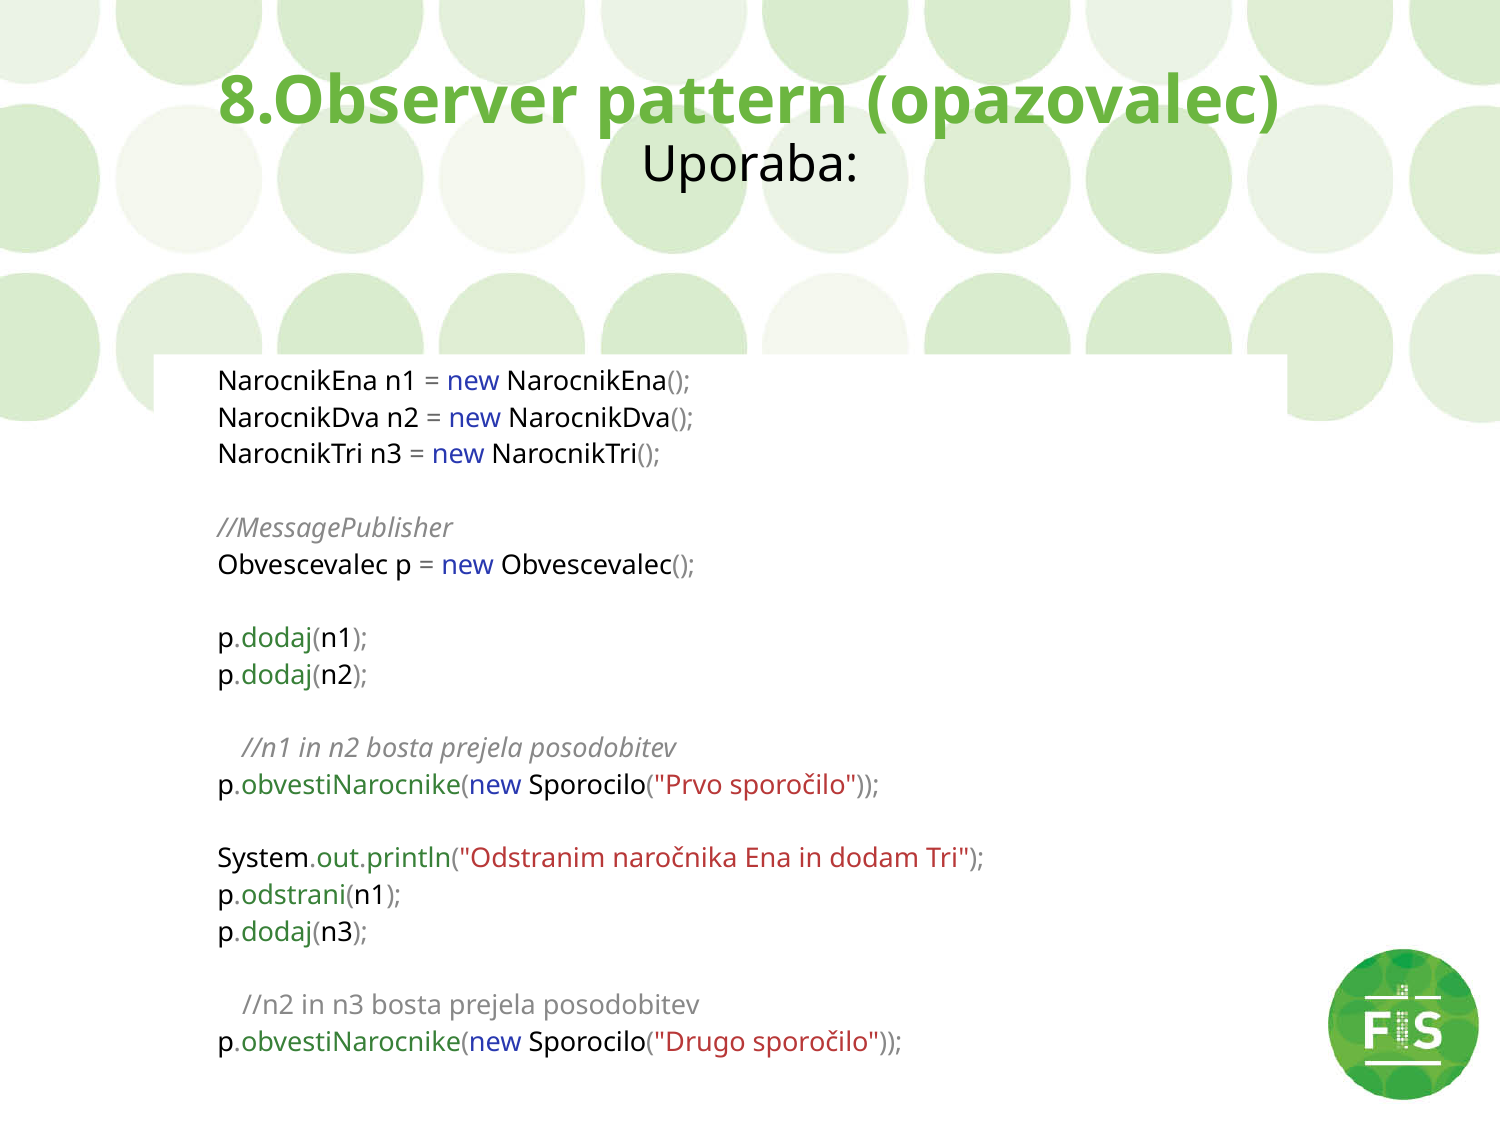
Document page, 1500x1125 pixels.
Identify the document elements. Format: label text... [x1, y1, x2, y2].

picture [0, 0, 1500, 1125]
text_box NarocnikEna n1 = new NarocnikEna(); NarocnikDva n2 = new NarocnikDva(); NarocnikTri n3 = new NarocnikTri(); //MessagePublisher Obvescevalec p = new Obvescevalec(); p.dodaj(n1); p.dodaj(n2); //n1 in n2 bosta prejela posodobitev p.obvestiNarocnike(new Sporocilo("Prvo sporočilo")); System.out.println("Odstranim naročnika Ena in dodam Tri"); p.odstrani(n1); p.dodaj(n3); //n2 in n3 bosta prejela posodobitev p.obvestiNarocnike(new Sporocilo("Drugo sporočilo")); [153, 354, 1288, 964]
title 8.Observer pattern (opazovalec) Uporaba: [75, 59, 1425, 233]
